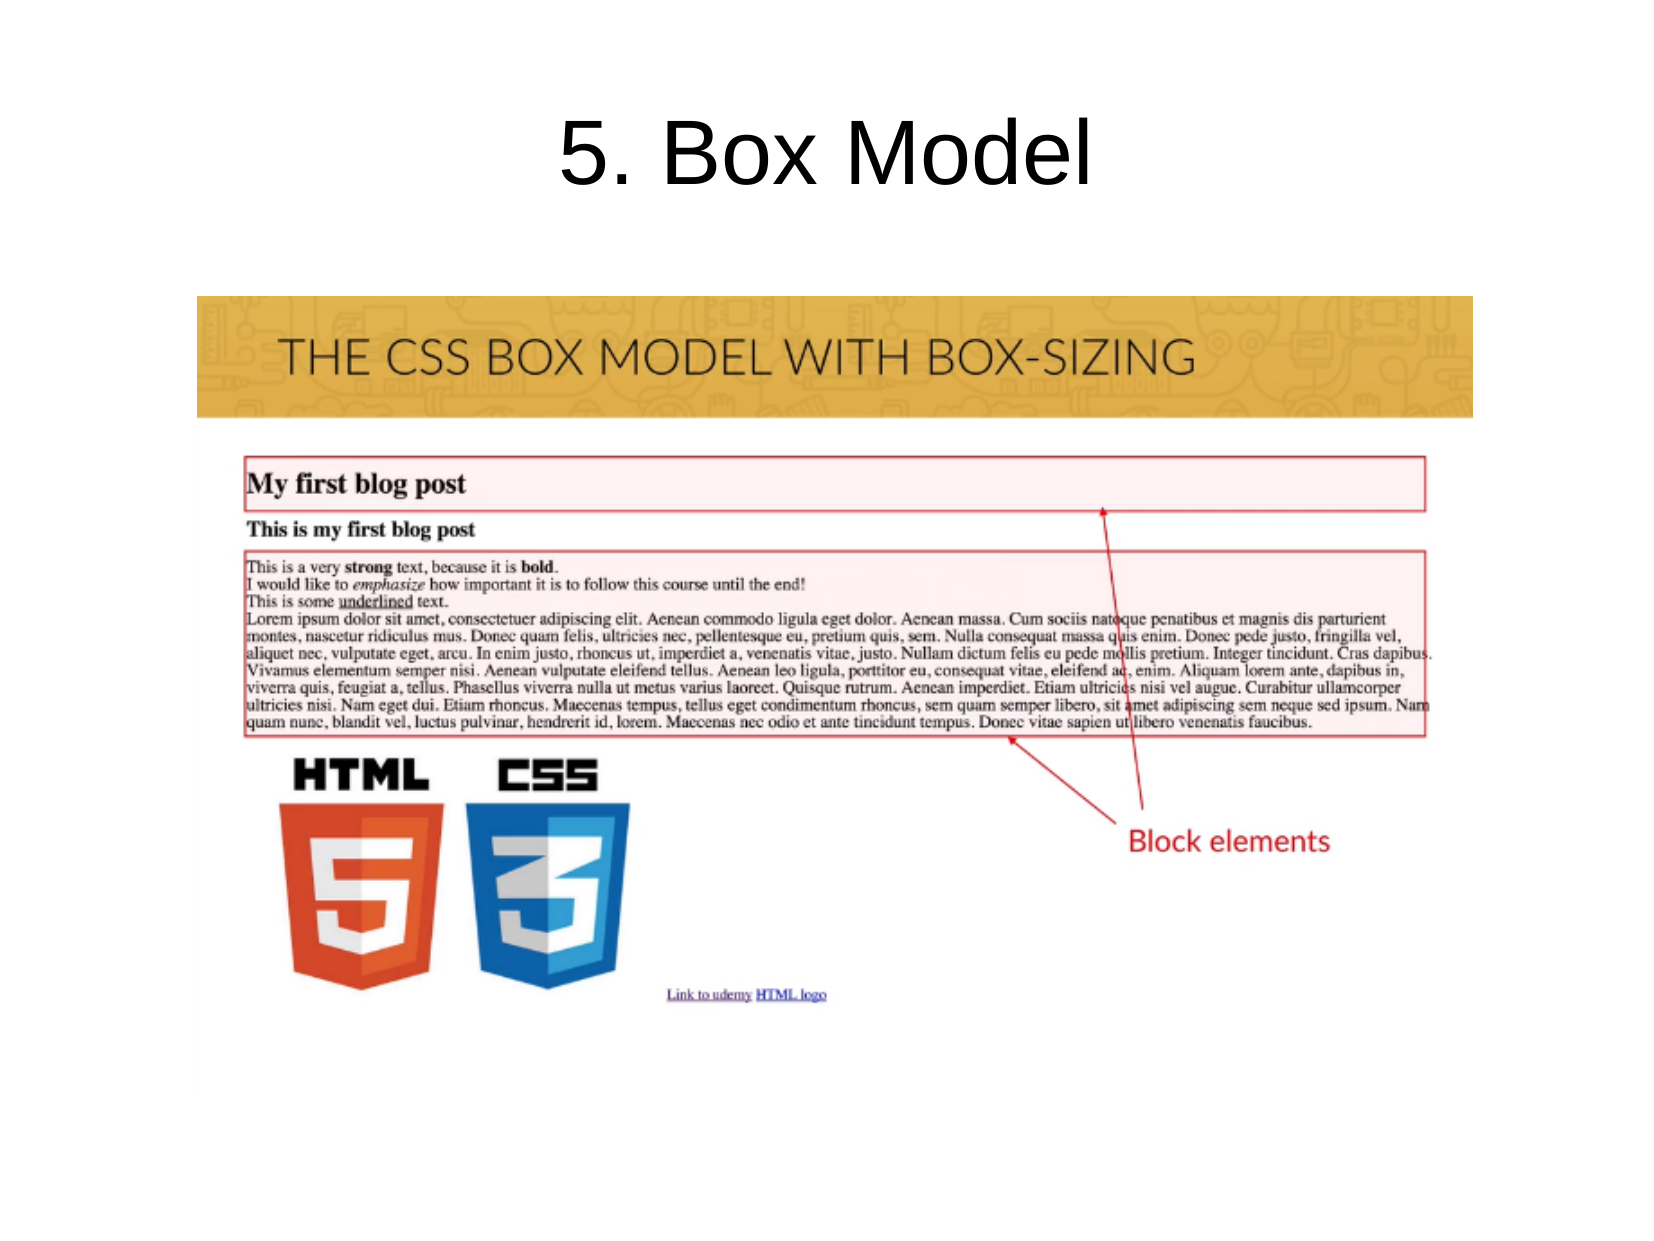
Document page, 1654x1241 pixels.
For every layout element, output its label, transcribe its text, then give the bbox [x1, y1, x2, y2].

title 5. Box Model [82, 49, 1571, 257]
picture [197, 296, 1473, 1096]
